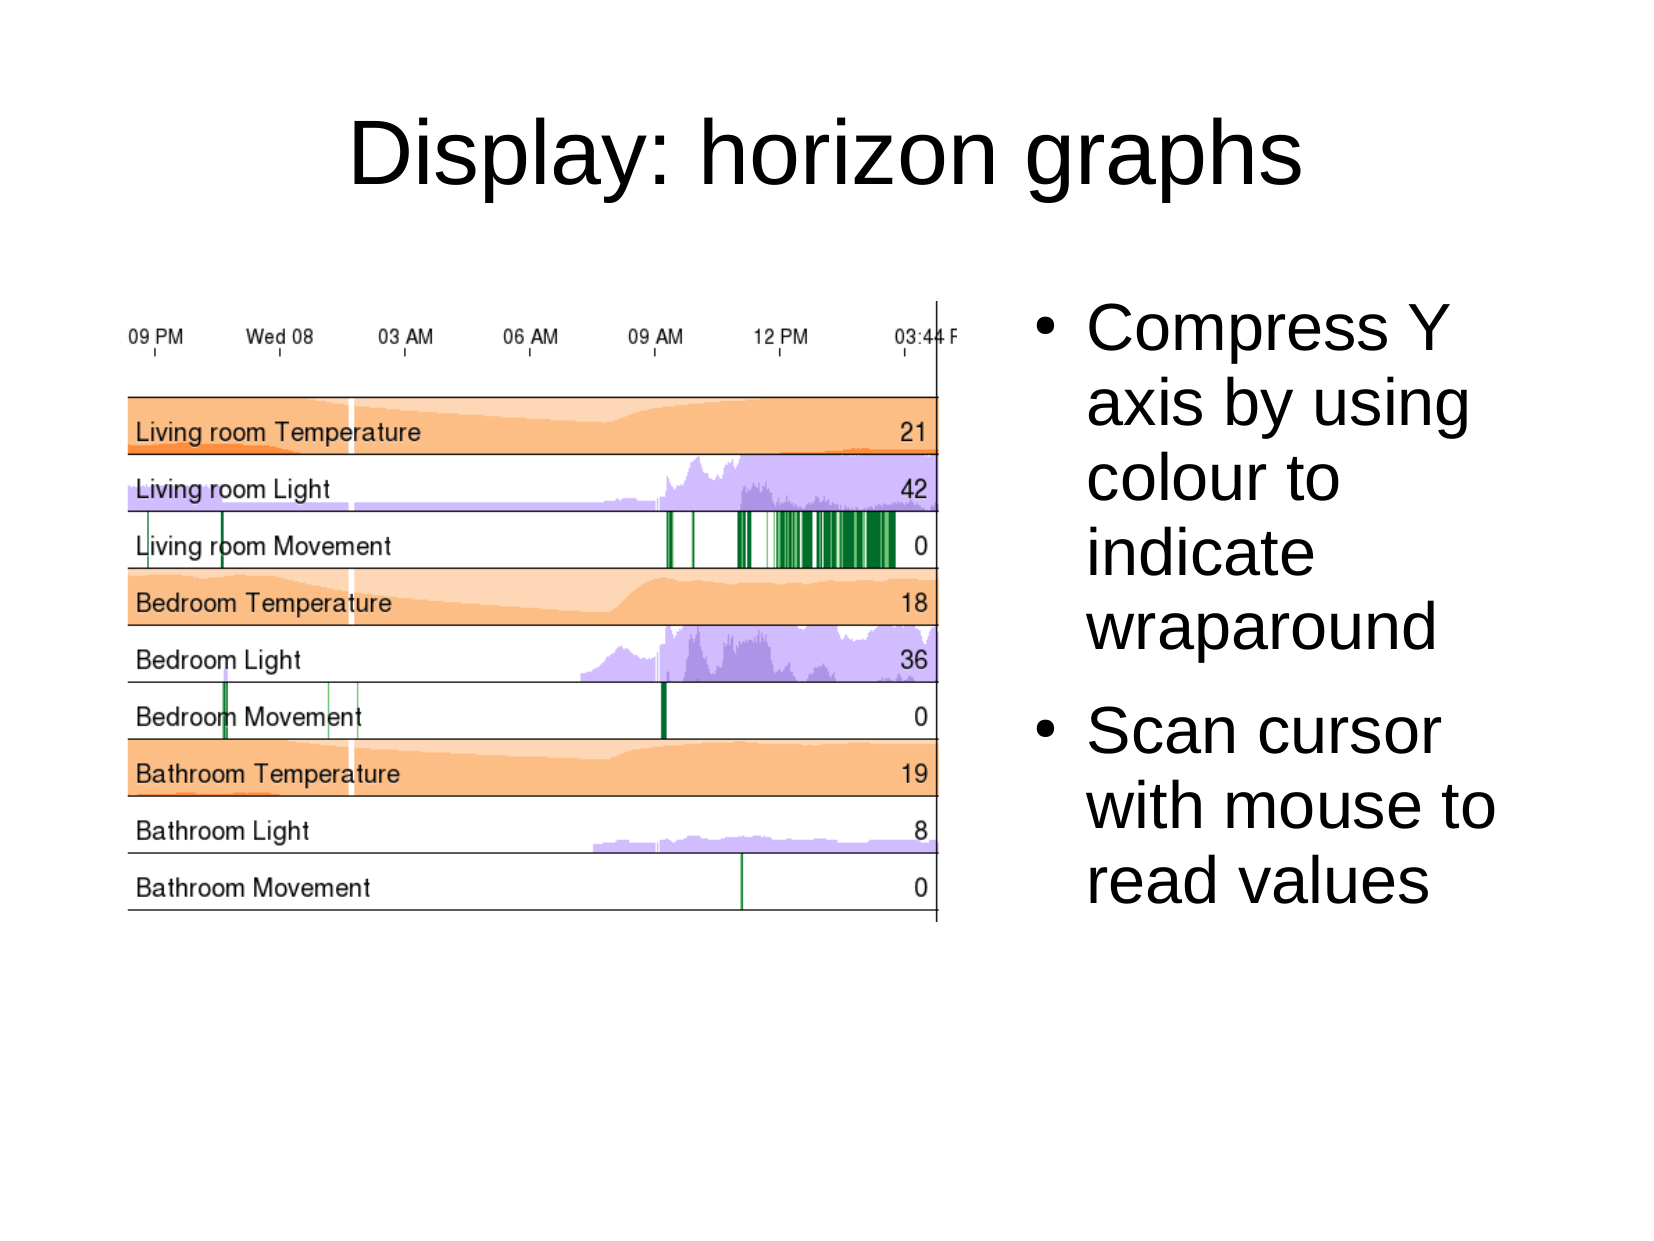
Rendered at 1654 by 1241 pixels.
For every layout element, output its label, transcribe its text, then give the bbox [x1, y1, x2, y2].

list Compress Y axis by using colour to indicate wraparound Scan cursor with mouse to read values [1015, 290, 1572, 1010]
title Display: horizon graphs [82, 49, 1571, 257]
picture [110, 301, 957, 922]
